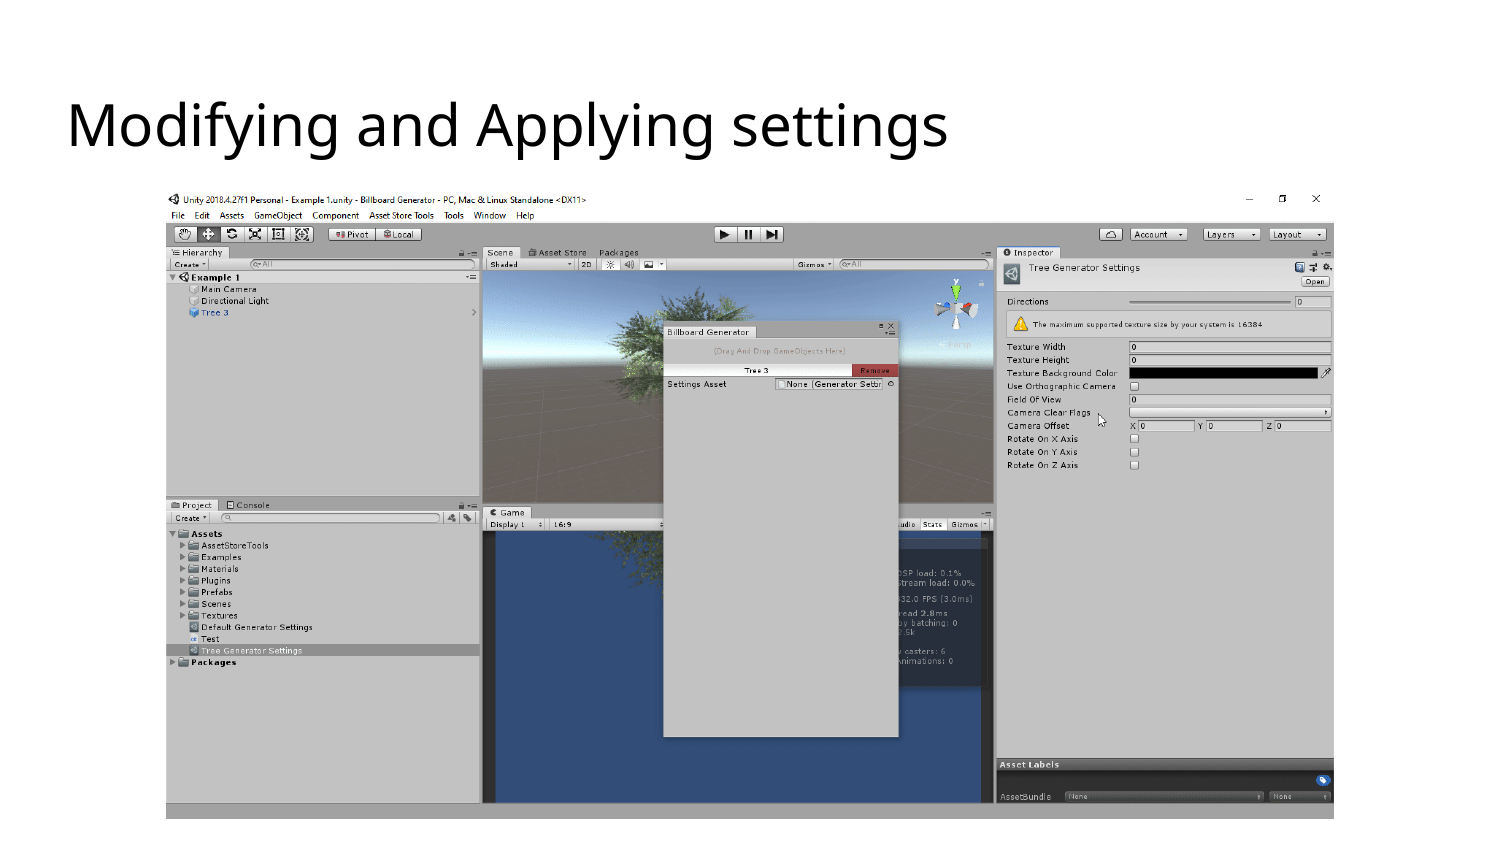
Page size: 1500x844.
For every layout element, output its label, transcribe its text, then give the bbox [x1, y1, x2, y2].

picture [166, 191, 1334, 819]
title Modifying and Applying settings [51, 72, 1449, 167]
